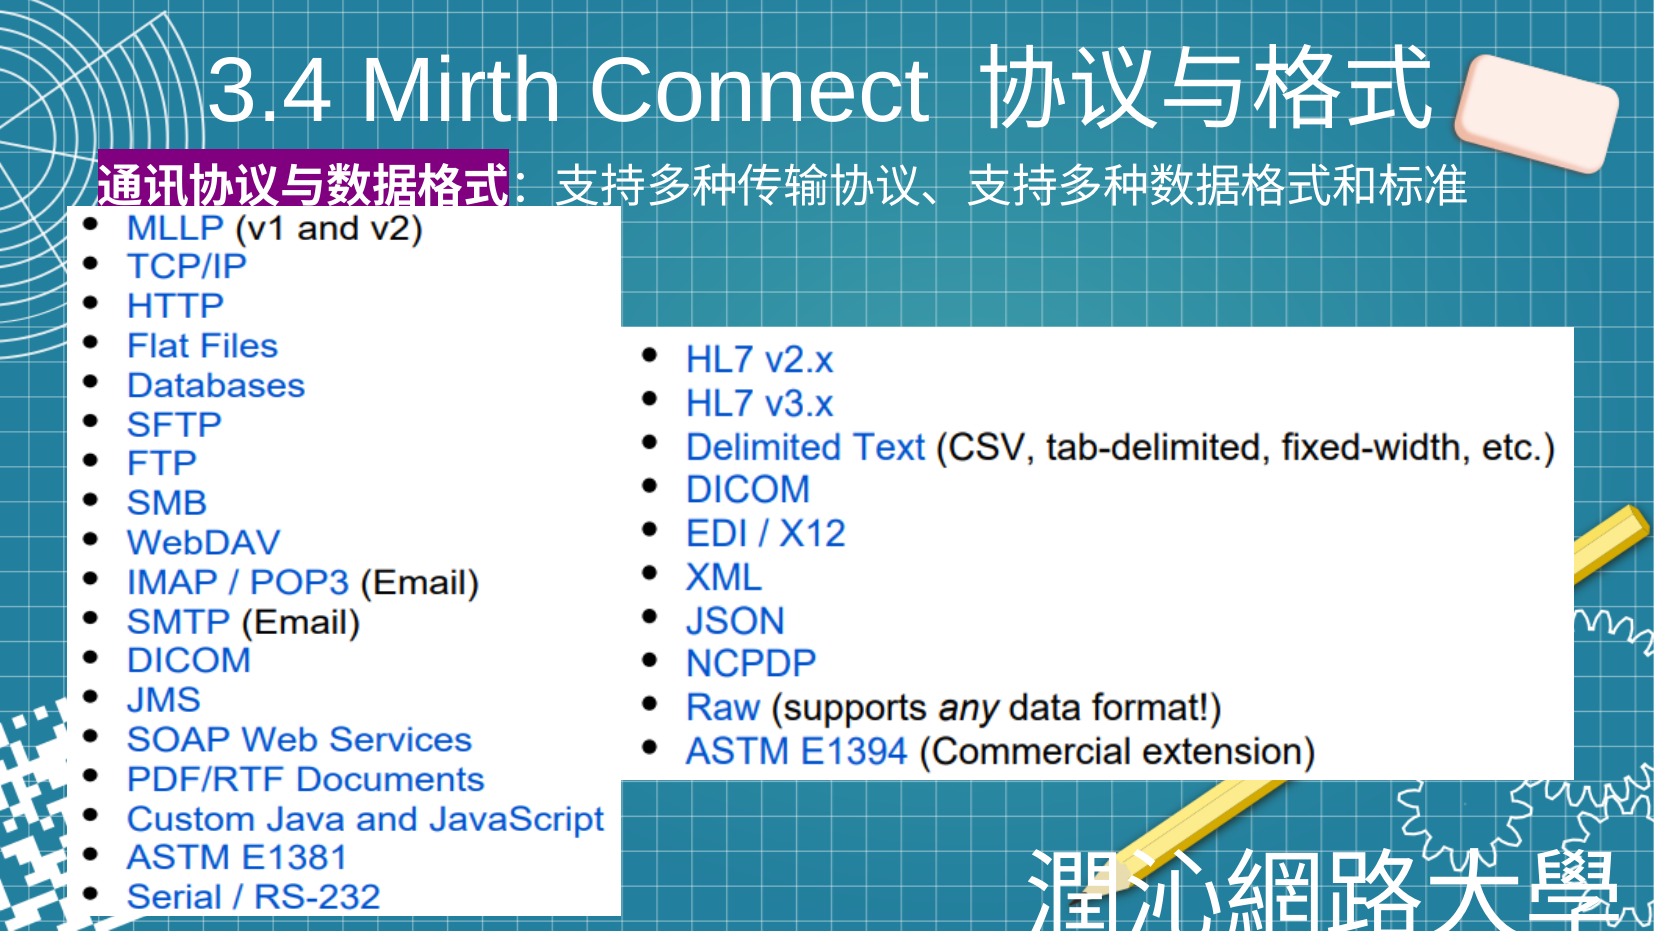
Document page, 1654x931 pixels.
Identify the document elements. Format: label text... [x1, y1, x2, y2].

picture [1449, 925, 1500, 931]
picture [1116, 925, 1134, 931]
picture [1381, 925, 1406, 929]
picture [1235, 925, 1244, 931]
text_box 通讯协议与数据格式：支持多种传输协议、支持多种数据格式和标准 [82, 141, 1595, 213]
picture [1179, 925, 1203, 931]
picture [1318, 925, 1333, 931]
picture [1507, 925, 1571, 931]
picture [1348, 925, 1374, 931]
title 3.4 Mirth Connect 协议与格式 [76, 29, 1565, 133]
picture [1060, 925, 1109, 931]
picture [1272, 925, 1311, 931]
text_box 潤沁網路大學 [1009, 809, 1640, 925]
picture [1040, 925, 1054, 931]
picture [1140, 925, 1171, 931]
picture [1250, 925, 1266, 931]
picture [1209, 925, 1230, 931]
picture [1413, 925, 1442, 931]
picture [0, 0, 1654, 931]
